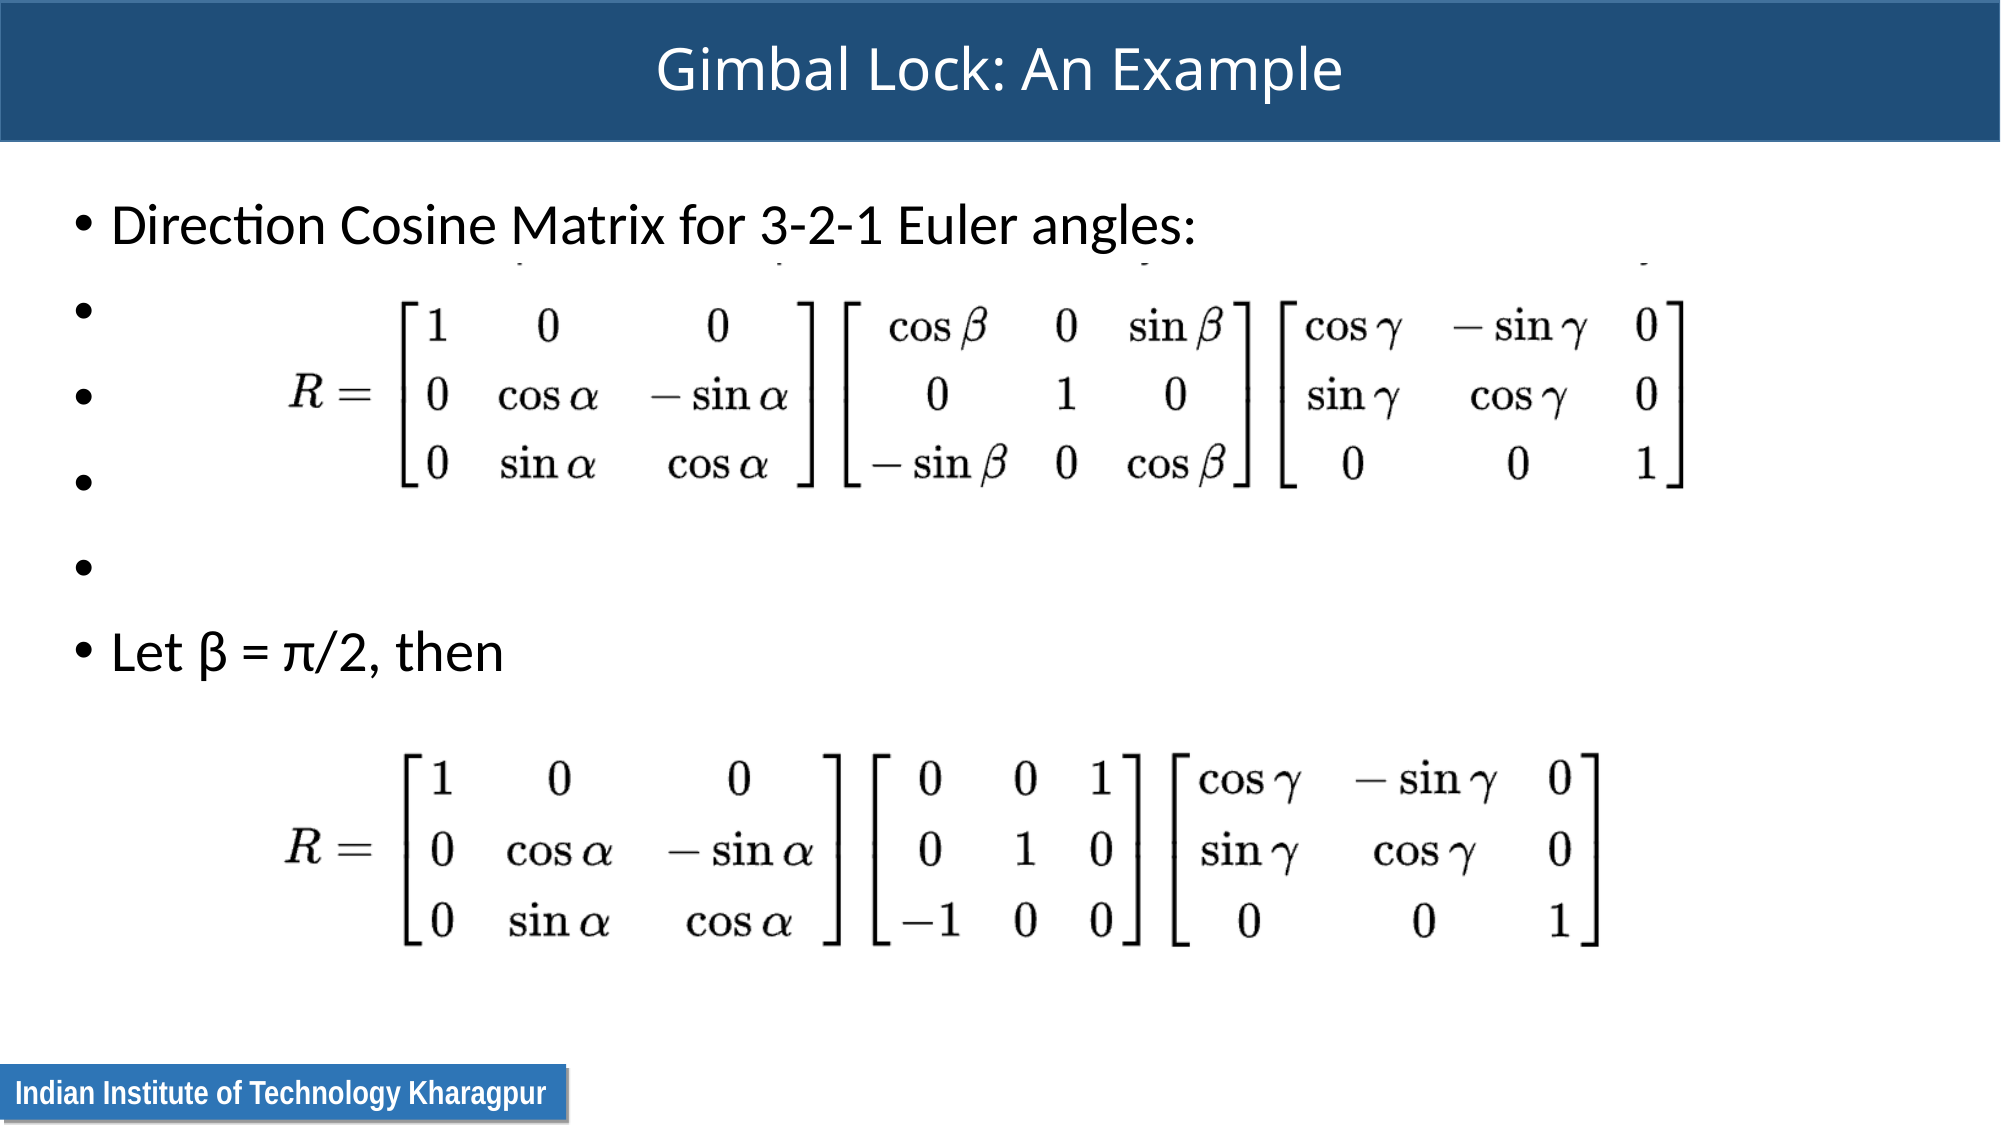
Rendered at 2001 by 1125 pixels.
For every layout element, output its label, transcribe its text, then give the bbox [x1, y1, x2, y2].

title Gimbal Lock: An Example [0, 1, 2000, 141]
picture [266, 263, 1747, 515]
list Direction Cosine Matrix for 3-2-1 Euler angles: Let β = π/2, then [58, 186, 1954, 1065]
picture [266, 727, 1626, 969]
